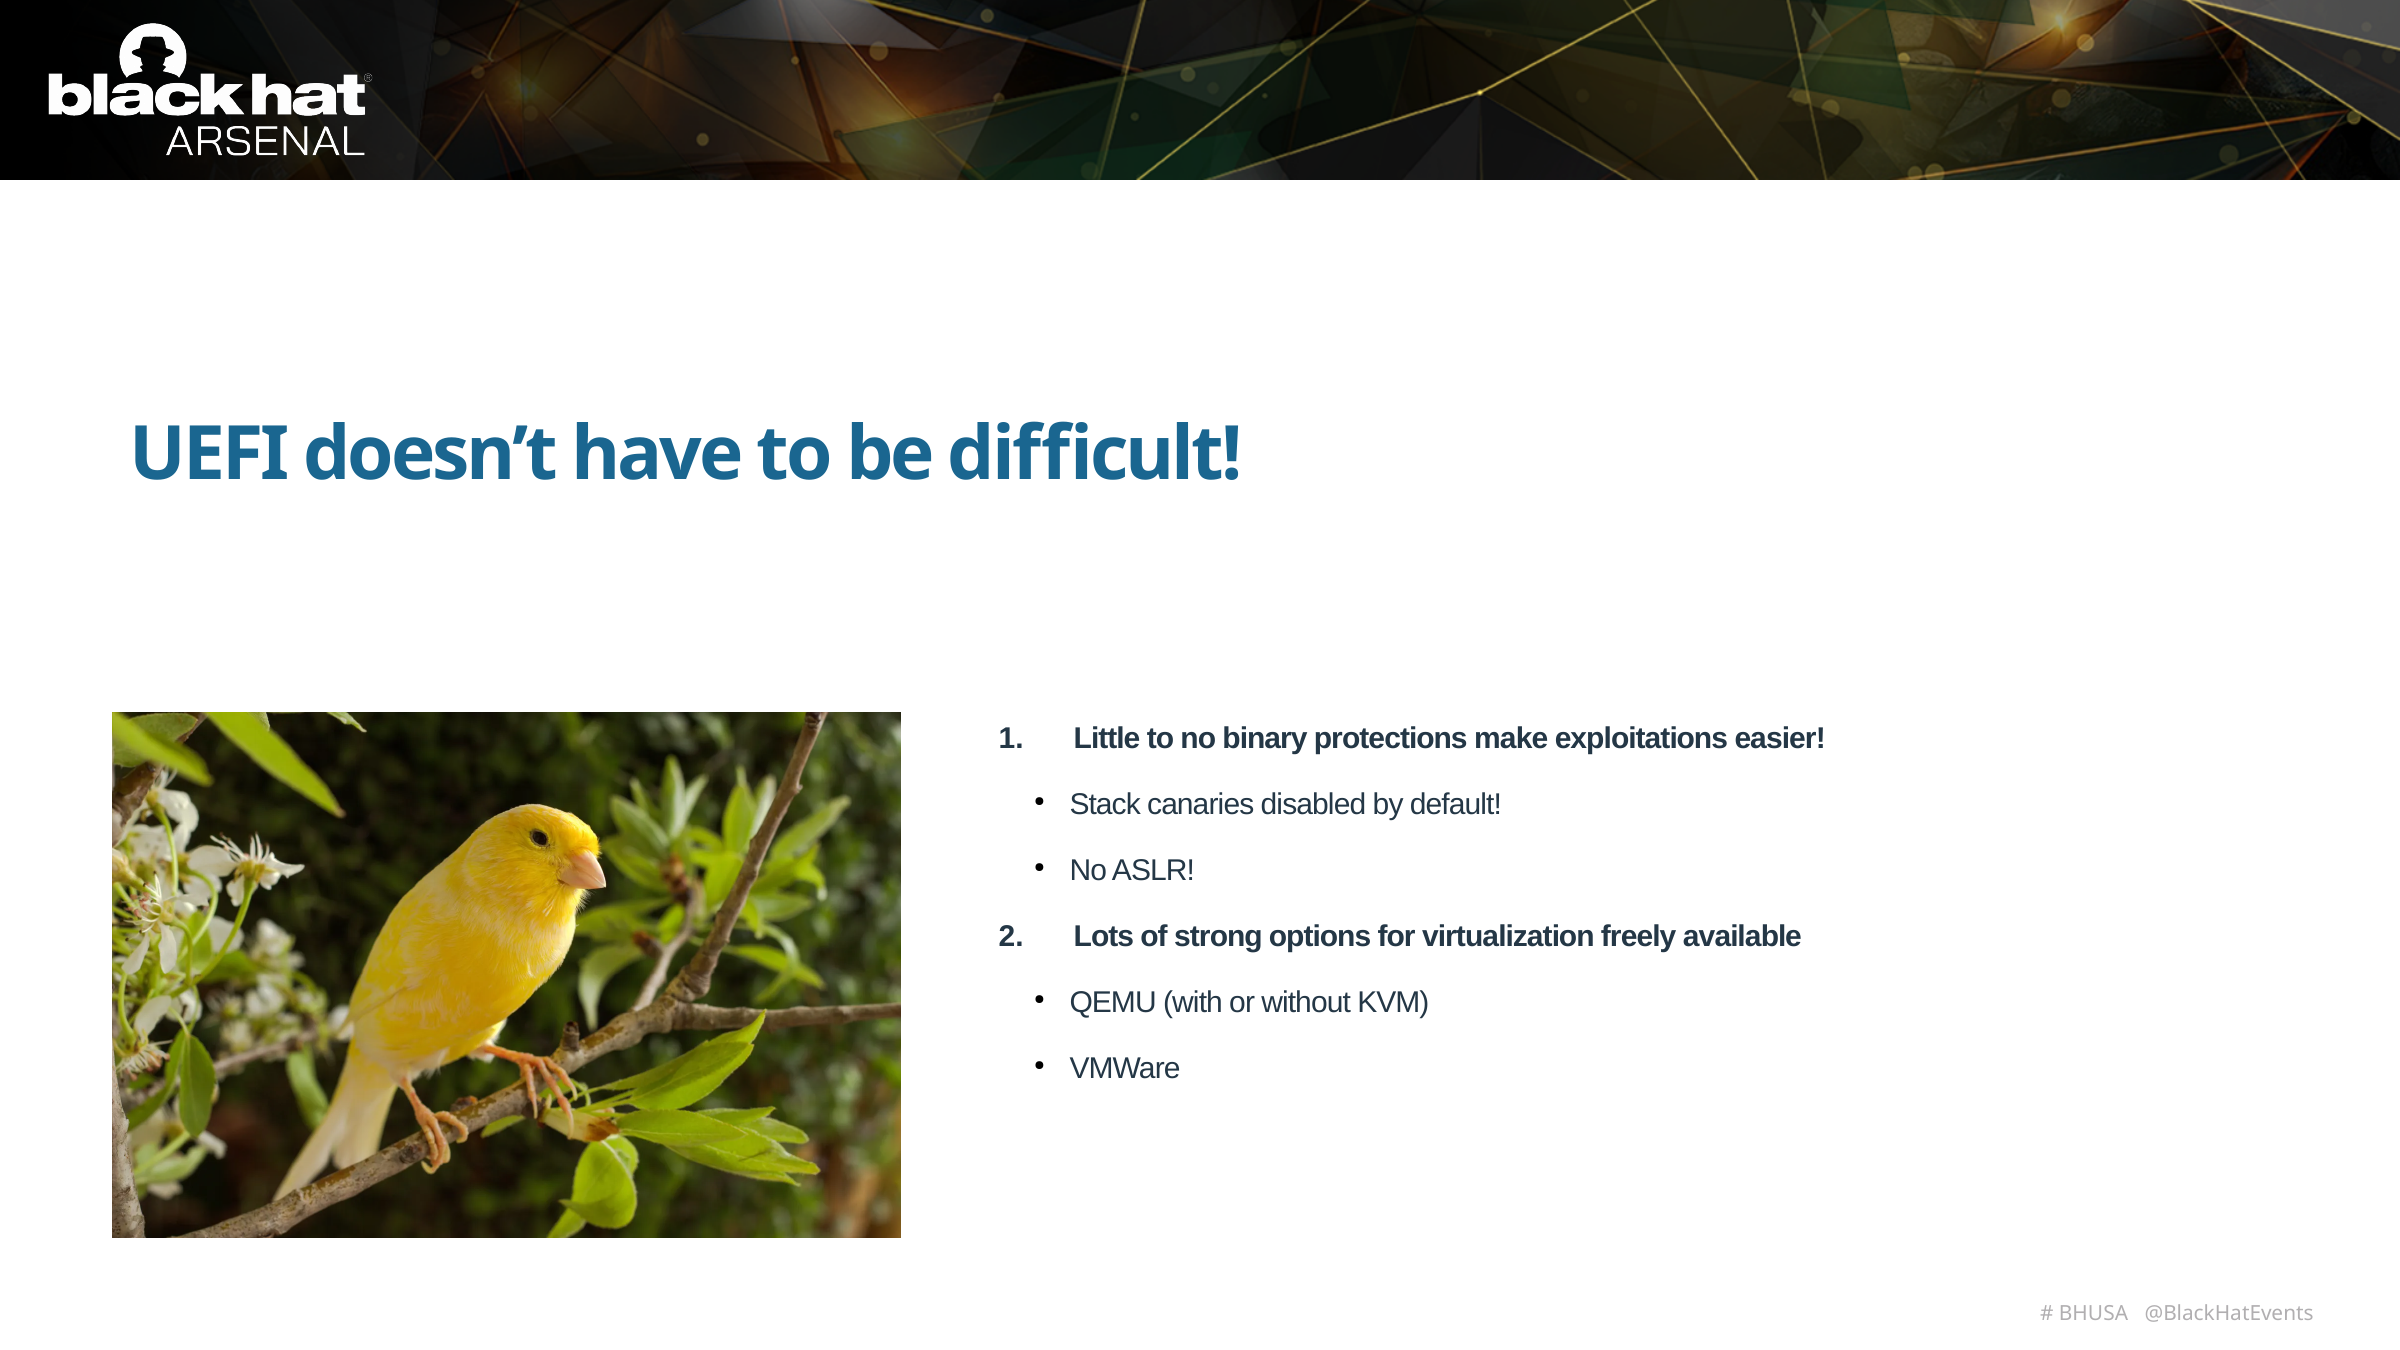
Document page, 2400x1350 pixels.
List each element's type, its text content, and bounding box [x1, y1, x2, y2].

picture [112, 712, 901, 1238]
text_box UEFI doesn’t have to be difficult! [125, 409, 2187, 501]
picture [0, 0, 2400, 180]
text_box Little to no binary protections make exploitations easier! Stack canaries disabled by default! No ASLR! Lots of strong options for virtualization freely available QEMU (with or without KVM) VMWare [993, 719, 2277, 1250]
